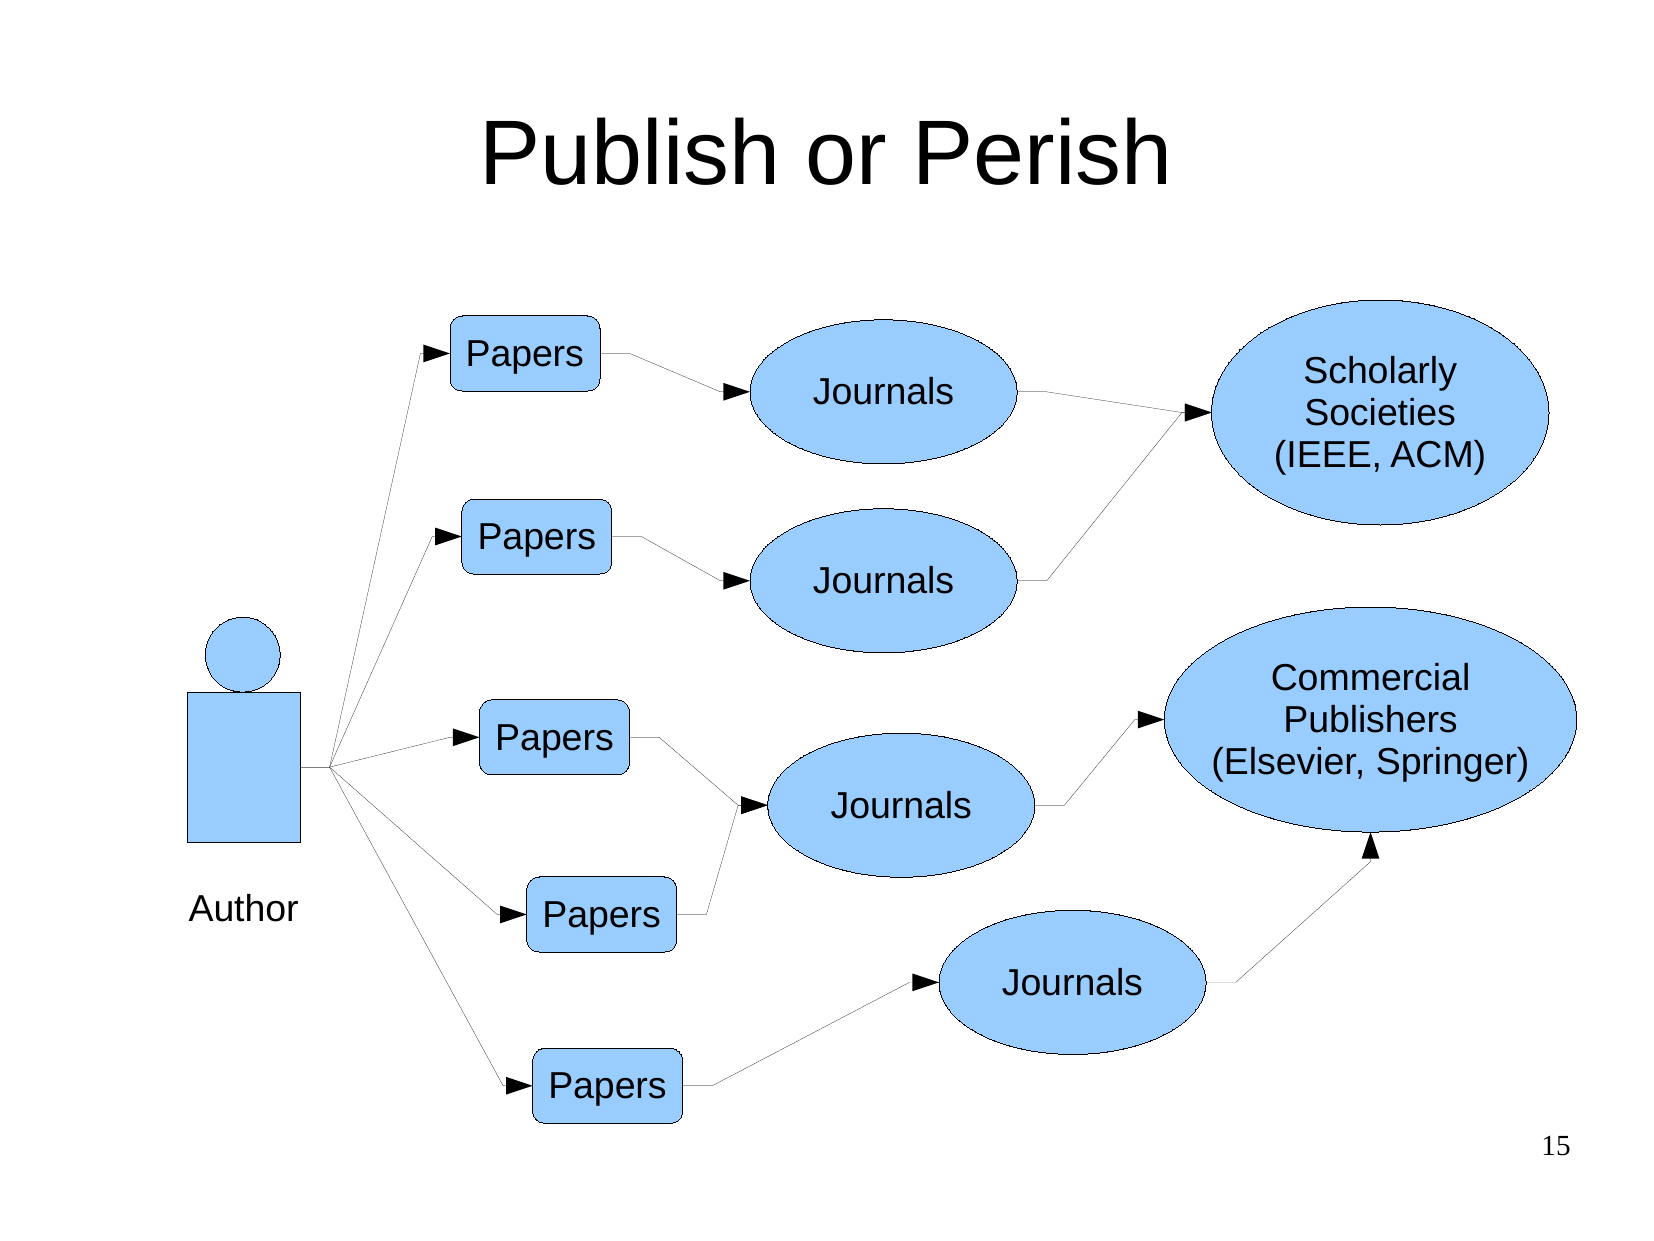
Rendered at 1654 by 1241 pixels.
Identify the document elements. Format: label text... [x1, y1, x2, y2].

text_box Journals [750, 319, 1018, 464]
text_box Papers [450, 315, 601, 392]
text_box Papers [479, 699, 630, 775]
title Publish or Perish [82, 49, 1571, 257]
text_box Journals [750, 508, 1018, 653]
text_box Journals [767, 733, 1035, 878]
text_box Papers [461, 499, 612, 575]
text_box Scholarly Societies (IEEE, ACM) [1211, 300, 1550, 526]
text_box Author [150, 879, 338, 937]
text_box Commercial Publishers (Elsevier, Springer) [1164, 607, 1577, 833]
text_box Papers [526, 876, 677, 953]
text_box [187, 617, 301, 843]
text_box Journals [939, 910, 1207, 1055]
text_box Papers [532, 1048, 683, 1124]
